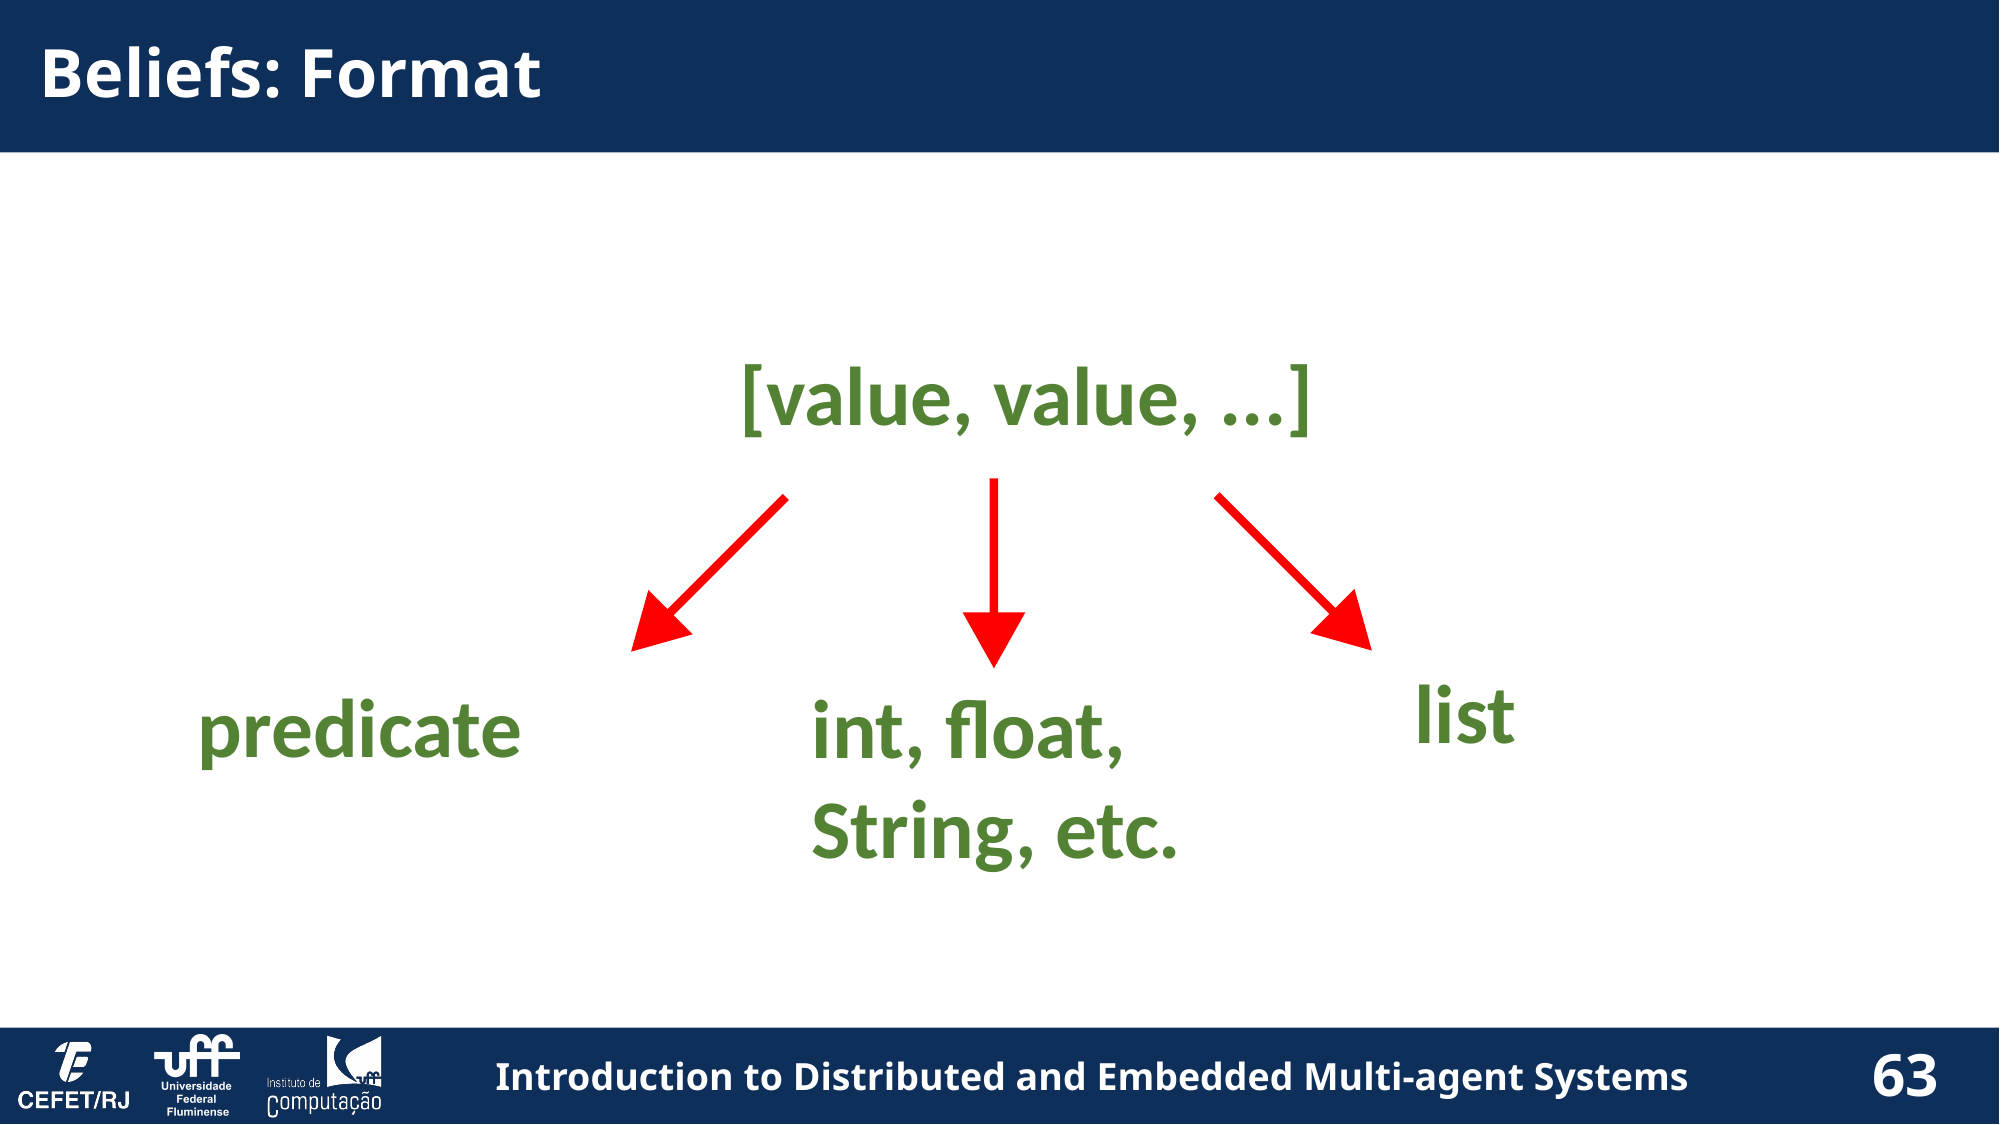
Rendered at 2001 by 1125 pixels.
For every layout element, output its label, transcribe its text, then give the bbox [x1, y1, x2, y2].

picture [18, 1021, 129, 1125]
text_box Beliefs: Format [25, 23, 1999, 119]
text_box [631, 493, 789, 652]
picture [153, 1033, 241, 1121]
text_box predicate [183, 667, 720, 876]
picture [265, 1033, 383, 1118]
text_box int, float, String, etc. [796, 667, 1855, 780]
text_box list [1399, 673, 1576, 786]
text_box [value, value, ...] [188, 334, 1884, 450]
text_box [1213, 492, 1372, 651]
text_box [962, 478, 1026, 669]
